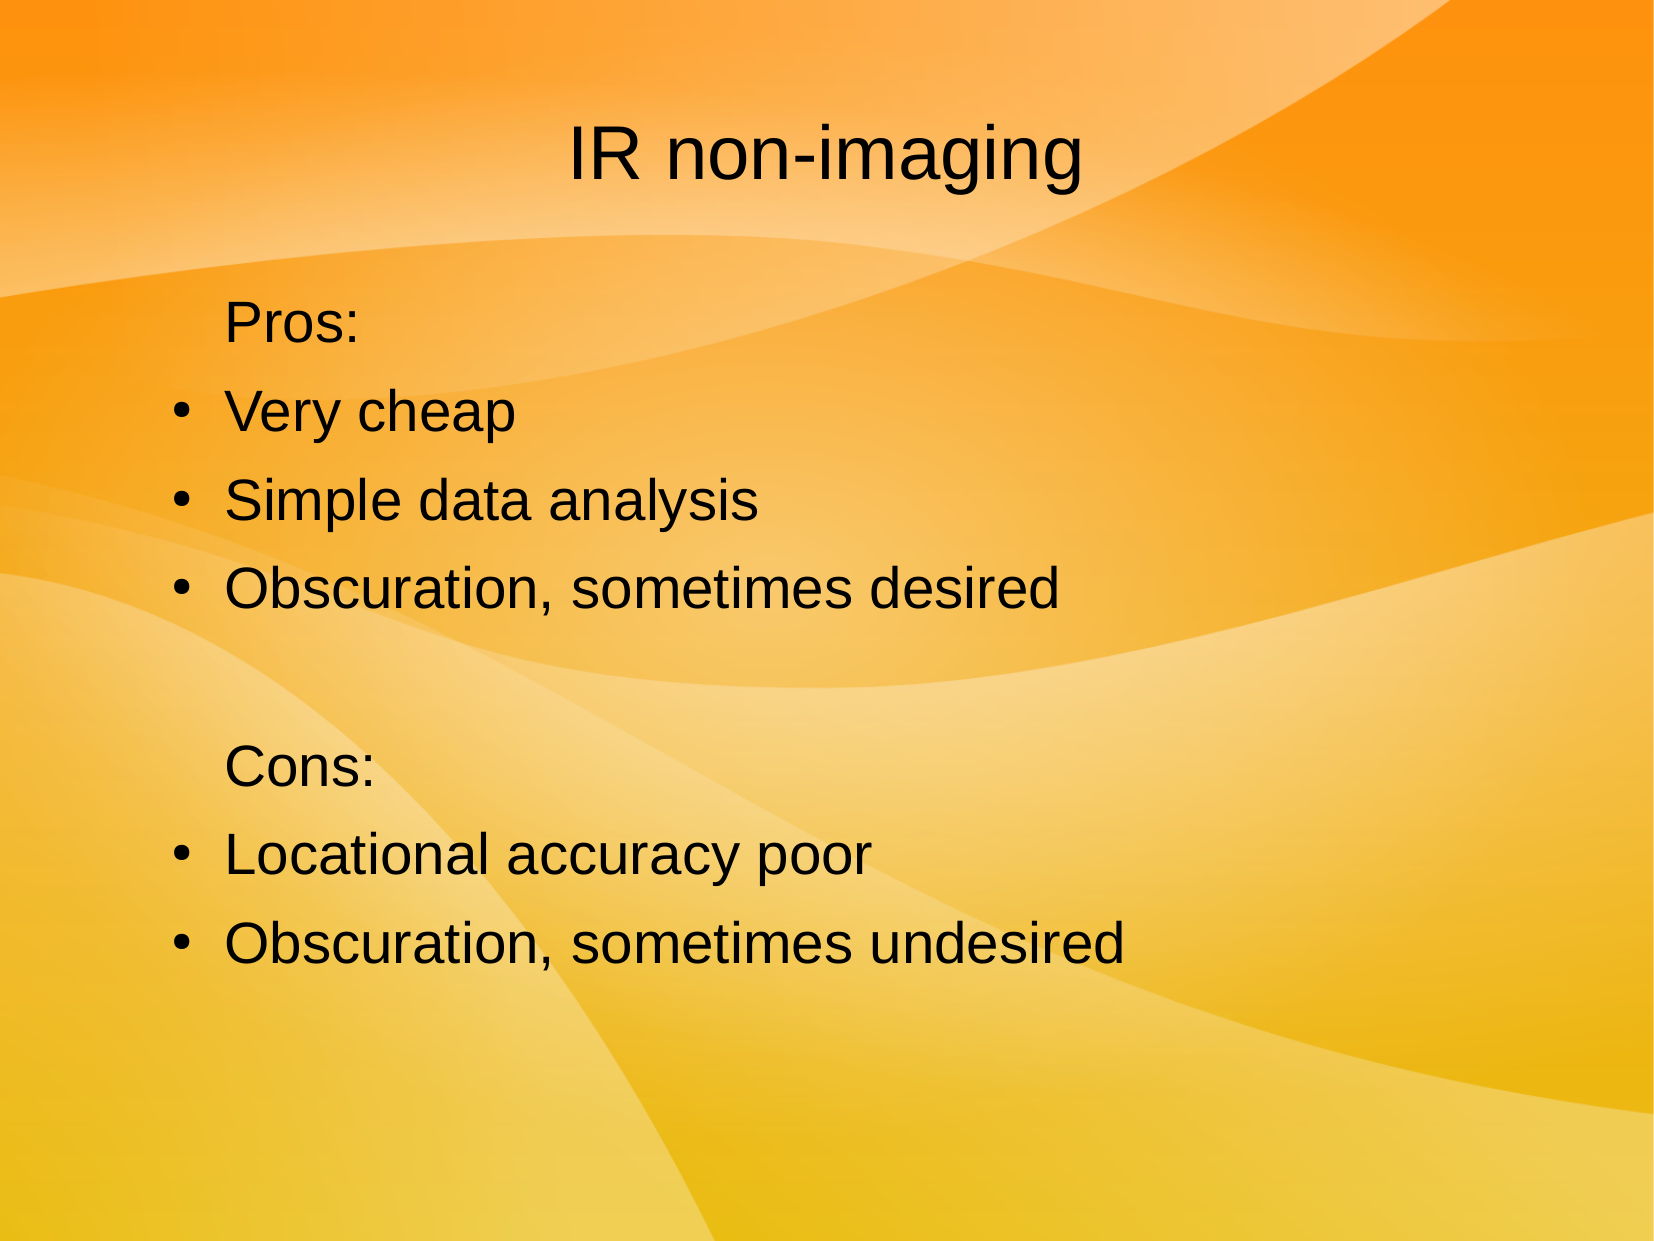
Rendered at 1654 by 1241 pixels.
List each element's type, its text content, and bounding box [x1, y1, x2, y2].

list Pros: Very cheap Simple data analysis Obscuration, sometimes desired Cons: Locational accuracy poor Obscuration, sometimes undesired [82, 290, 1571, 1065]
title IR non-imaging [82, 49, 1571, 257]
picture [0, 0, 1654, 1241]
